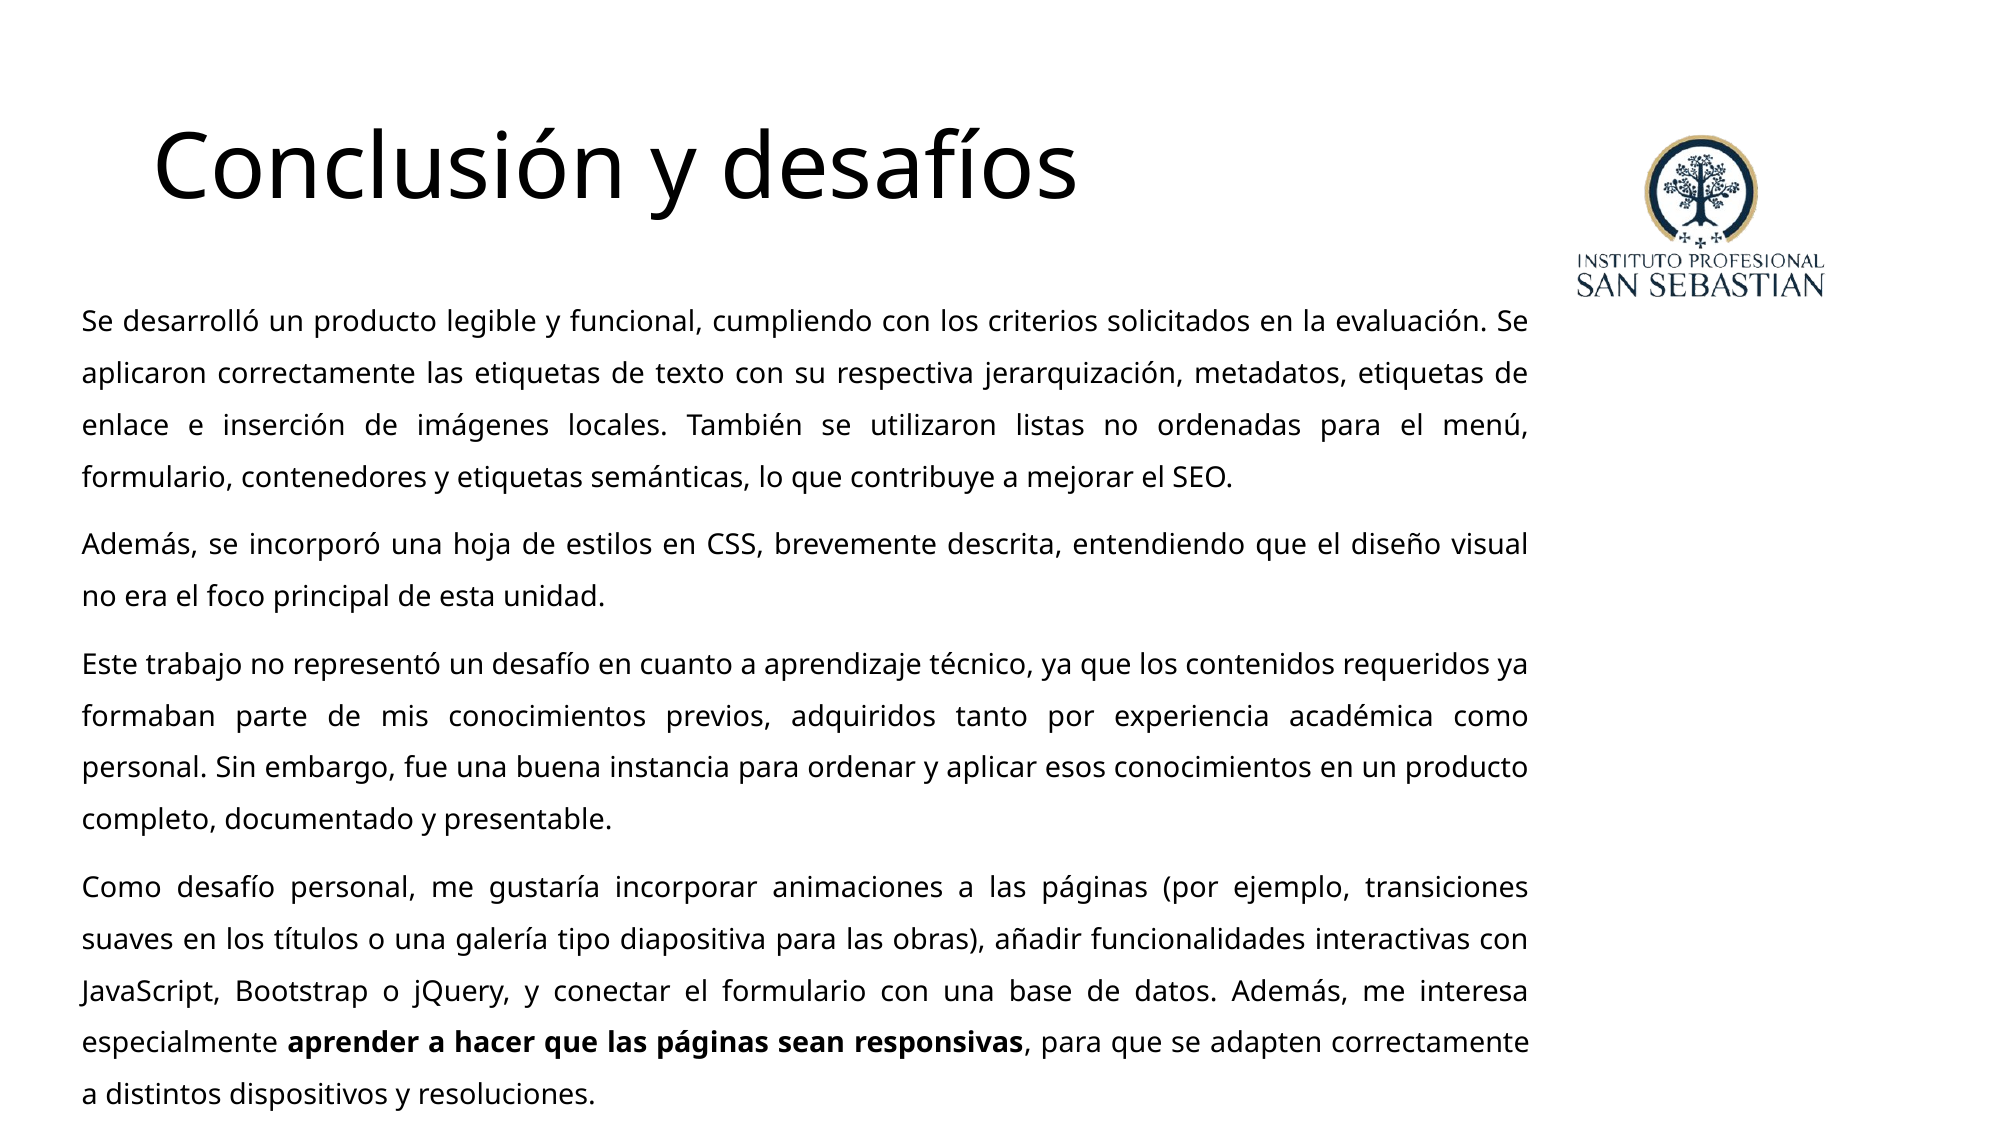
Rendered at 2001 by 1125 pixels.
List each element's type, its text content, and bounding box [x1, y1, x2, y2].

title Conclusión y desafíos [137, 59, 1863, 278]
list Se desarrolló un producto legible y funcional, cumpliendo con los criterios solicitados en la evaluación. Se aplicaron correctamente las etiquetas de texto con su respectiva jerarquización, metadatos, etiquetas de enlace e inserción de imágenes locales. También se utilizaron listas no ordenadas para el menú, formulario, contenedores y etiquetas semánticas, lo que contribuye a mejorar el SEO. Además, se incorporó una hoja de estilos en CSS, brevemente descrita, entendiendo que el diseño visual no era el foco principal de esta unidad. Este trabajo no representó un desafío en cuanto a aprendizaje técnico, ya que los contenidos requeridos ya formaban parte de mis conocimientos previos, adquiridos tanto por experiencia académica como personal. Sin embargo, fue una buena instancia para ordenar y aplicar esos conocimientos en un producto completo, documentado y presentable. Como desafío personal, me gustaría incorporar animaciones a las páginas (por ejemplo, transiciones suaves en los títulos o una galería tipo diapositiva para las obras), añadir funcionalidades interactivas con JavaScript, Bootstrap o jQuery, y conectar el formulario con una base de datos. Además, me interesa especialmente aprender a hacer que las páginas sean responsivas, para que se adapten correctamente a distintos dispositivos y resoluciones. [9, 278, 1546, 1125]
picture [1546, 66, 1855, 380]
